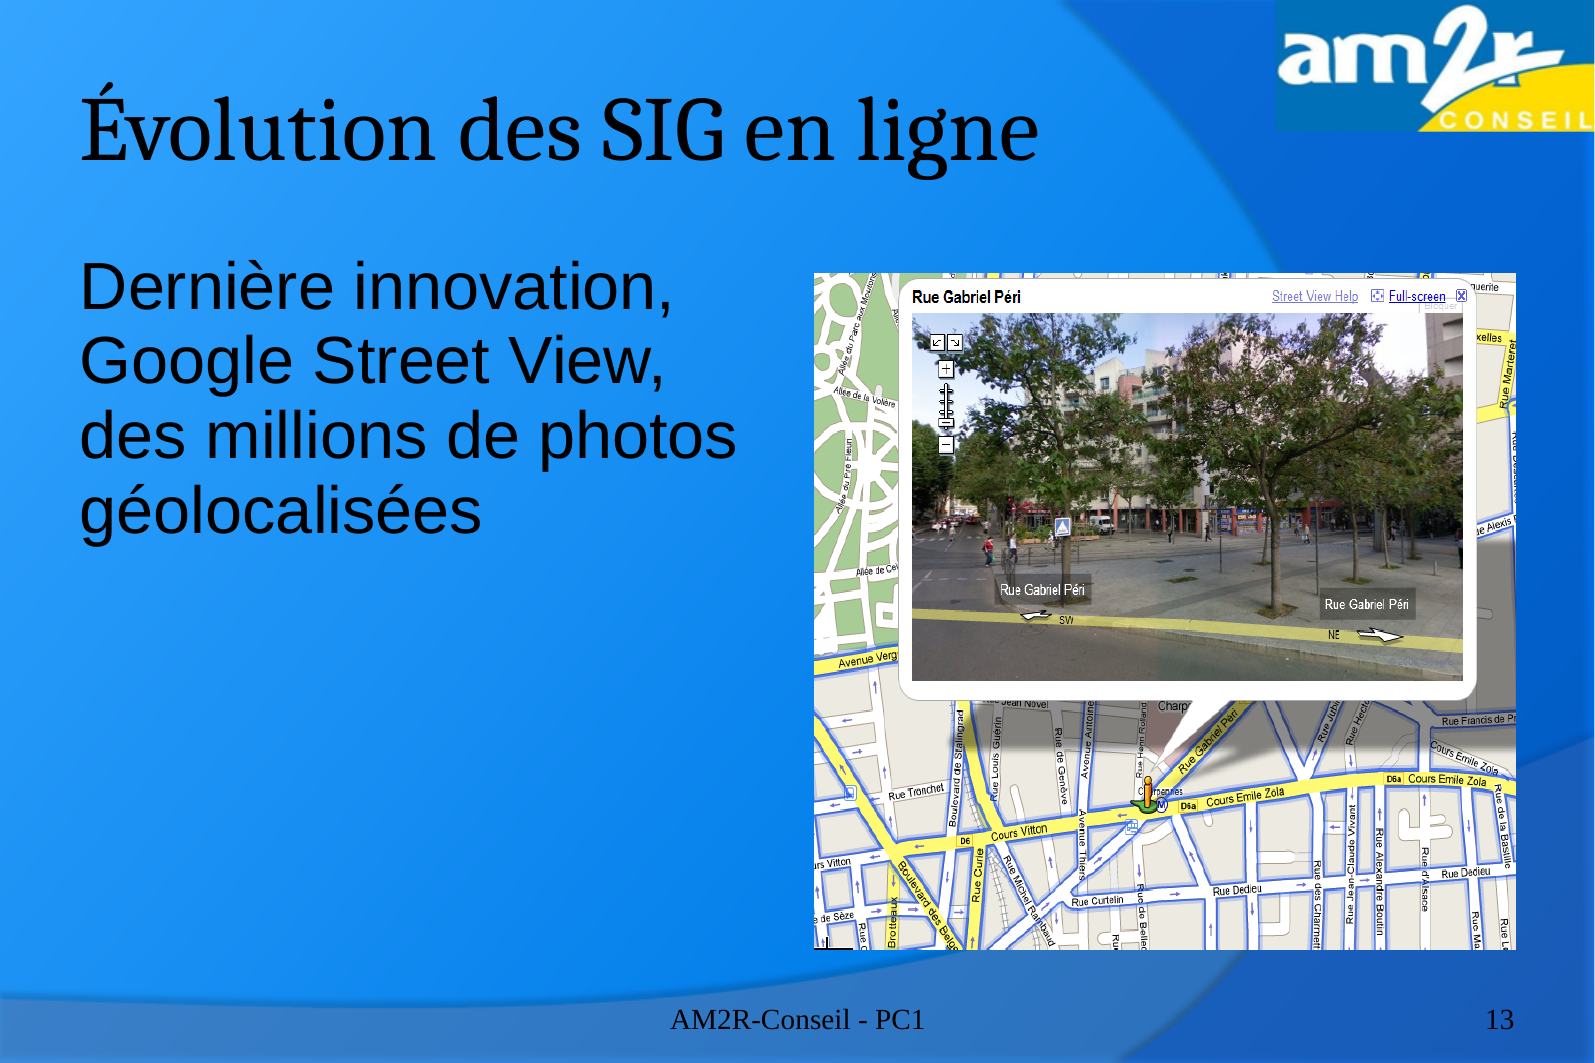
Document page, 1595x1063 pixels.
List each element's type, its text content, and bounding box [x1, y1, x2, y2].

picture [0, 0, 1595, 1063]
list Dernière innovation, Google Street View, des millions de photos géolocalisées [79, 248, 780, 975]
title Évolution des SIG en ligne [79, 42, 1152, 220]
